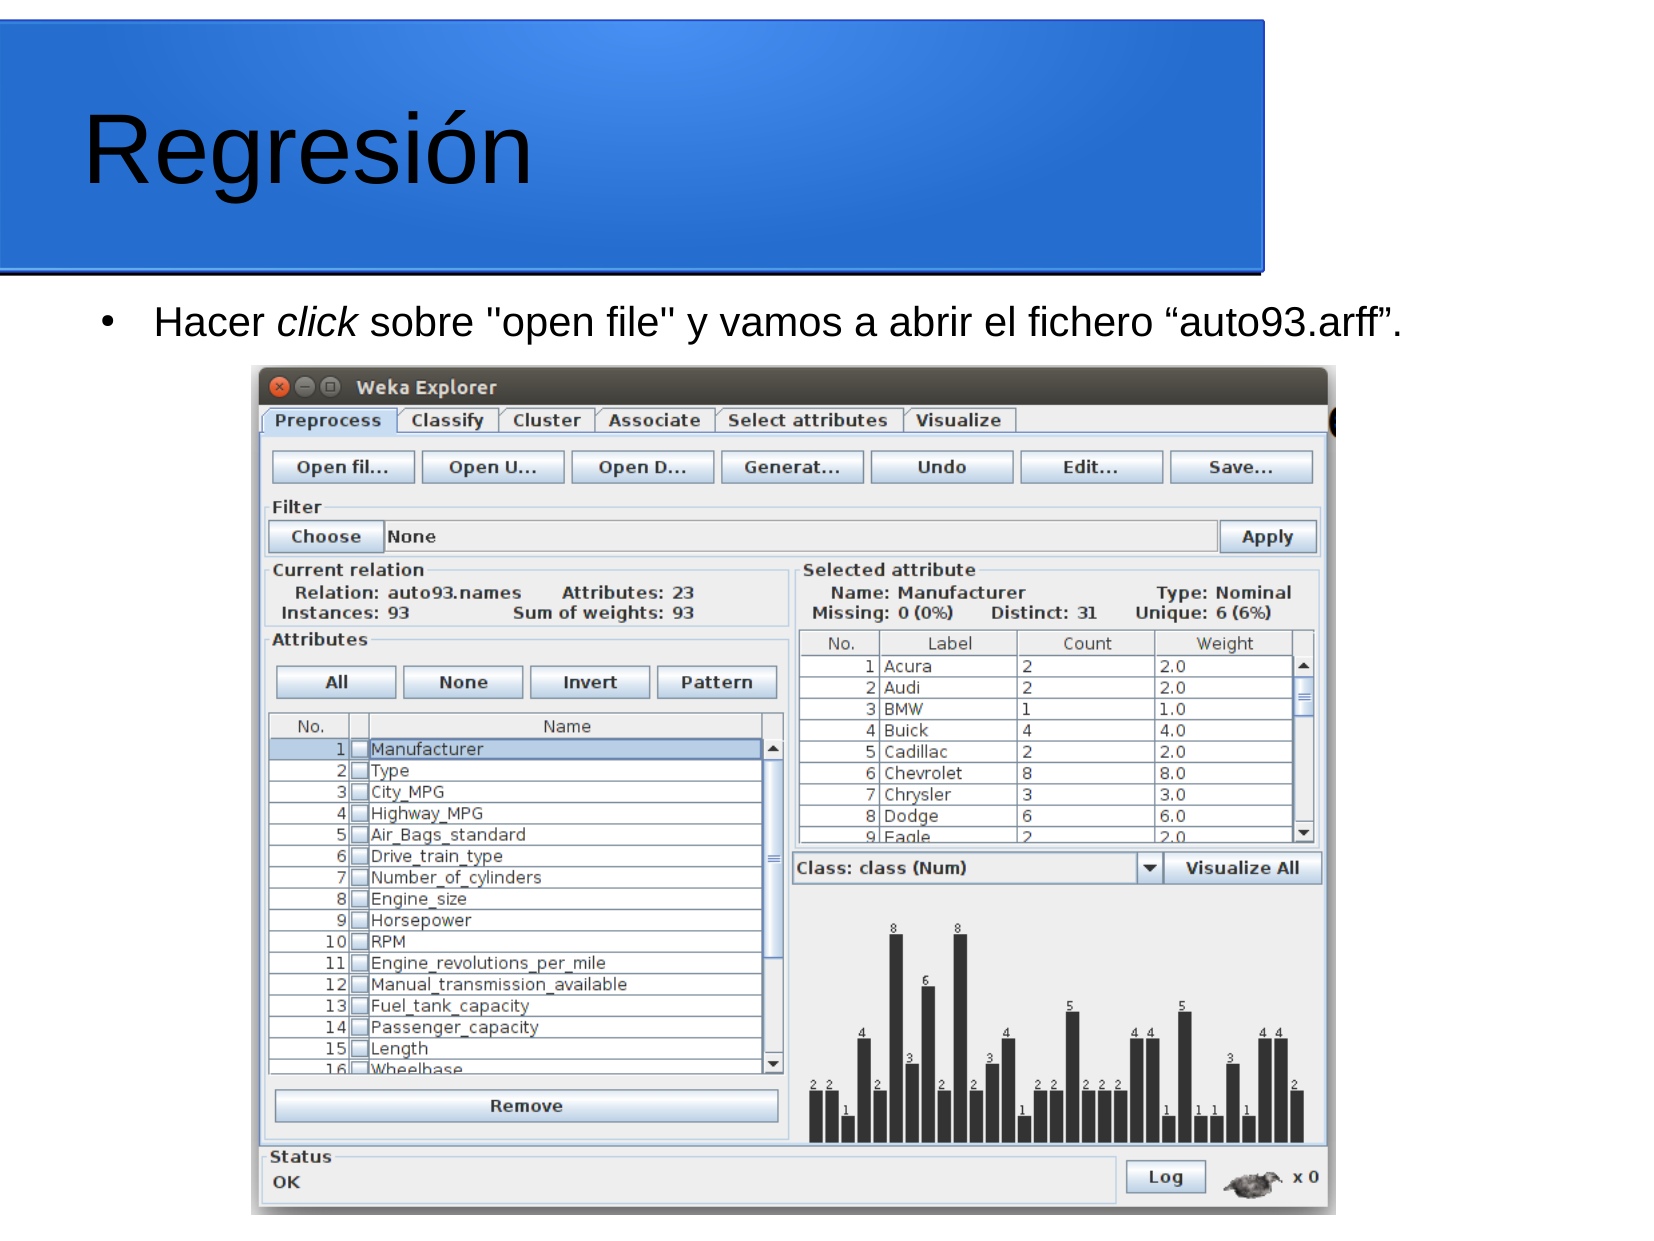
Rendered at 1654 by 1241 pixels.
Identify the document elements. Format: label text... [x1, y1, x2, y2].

title Regresión [82, 47, 1235, 252]
list Hacer click sobre ''open file'' y vamos a abrir el fichero “auto93.arff”. [82, 299, 1571, 1019]
picture [251, 365, 1336, 1215]
